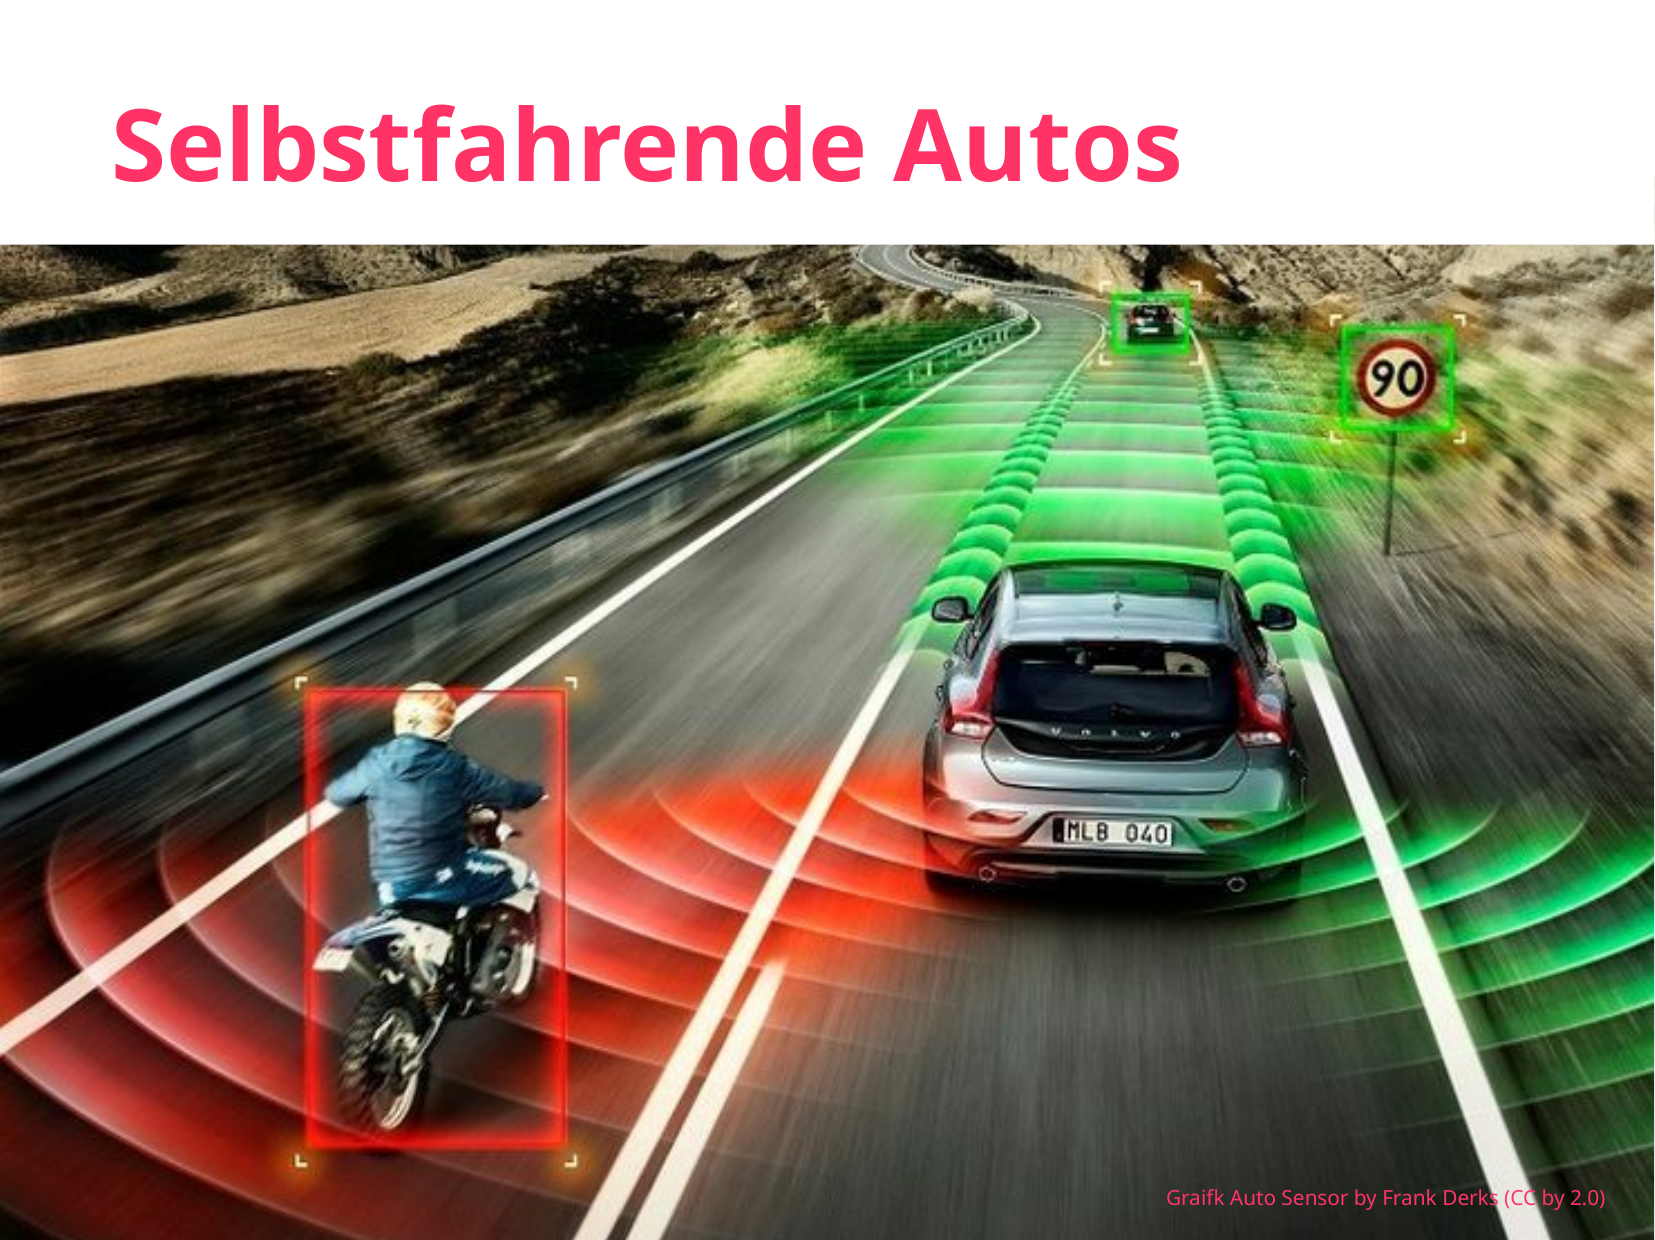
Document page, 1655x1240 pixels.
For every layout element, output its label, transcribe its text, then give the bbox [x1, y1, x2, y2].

picture [0, 245, 1655, 1240]
text_box Selbstfahrende Autos [96, 67, 1447, 195]
text_box [0, 0, 1655, 245]
text_box Graifk Auto Sensor by Frank Derks (CC by 2.0) [885, 1175, 1621, 1214]
